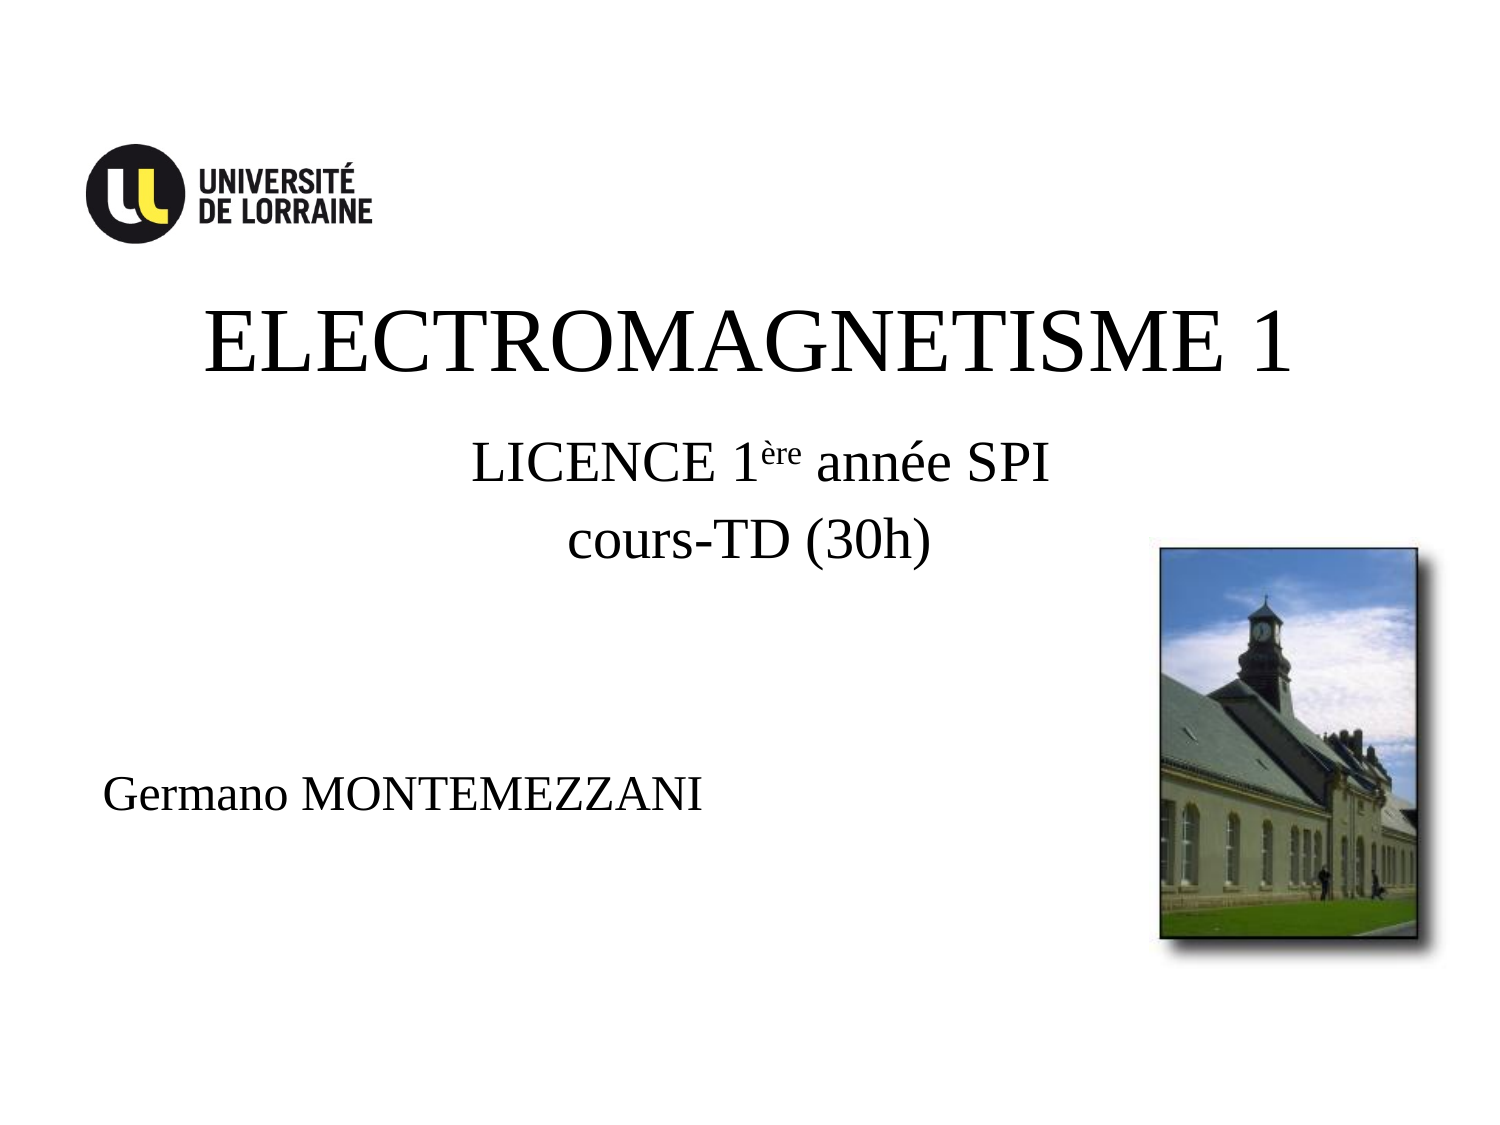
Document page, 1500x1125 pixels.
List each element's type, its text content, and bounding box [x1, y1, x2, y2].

title ELECTROMAGNETISME 1 LICENCE 1ère année SPI cours-TD (30h) [112, 275, 1388, 575]
subtitle Germano MONTEMEZZANI [87, 612, 1000, 1035]
picture [61, 119, 396, 268]
picture [1149, 537, 1454, 975]
